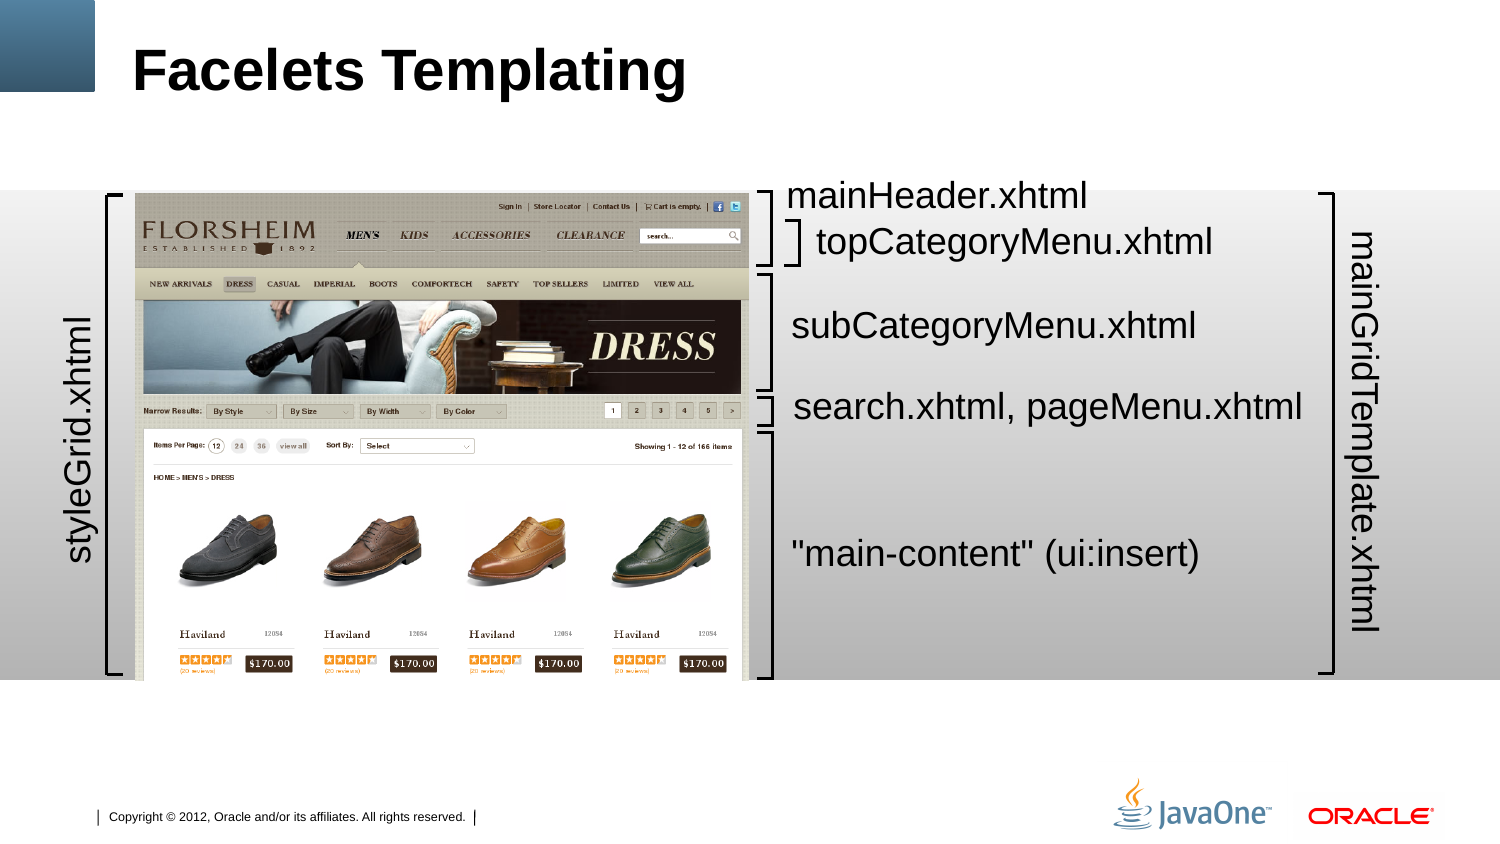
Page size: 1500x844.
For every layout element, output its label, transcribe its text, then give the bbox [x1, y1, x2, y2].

picture [1293, 792, 1445, 840]
title Facelets Templating [132, 40, 1407, 166]
text_box styleGrid.xhtml [49, 294, 106, 580]
text_box topCategoryMenu.xhtml [801, 213, 1237, 271]
text_box "main-content" (ui:insert) [776, 525, 1317, 582]
text_box mainHeader.xhtml [771, 167, 1132, 224]
text_box mainGridTemplate.xhtml [1336, 215, 1394, 666]
text_box search.xhtml, pageMenu.xhtml [778, 378, 1321, 439]
text_box subCategoryMenu.xhtml [776, 297, 1212, 397]
picture [1097, 761, 1288, 844]
picture [135, 193, 749, 681]
